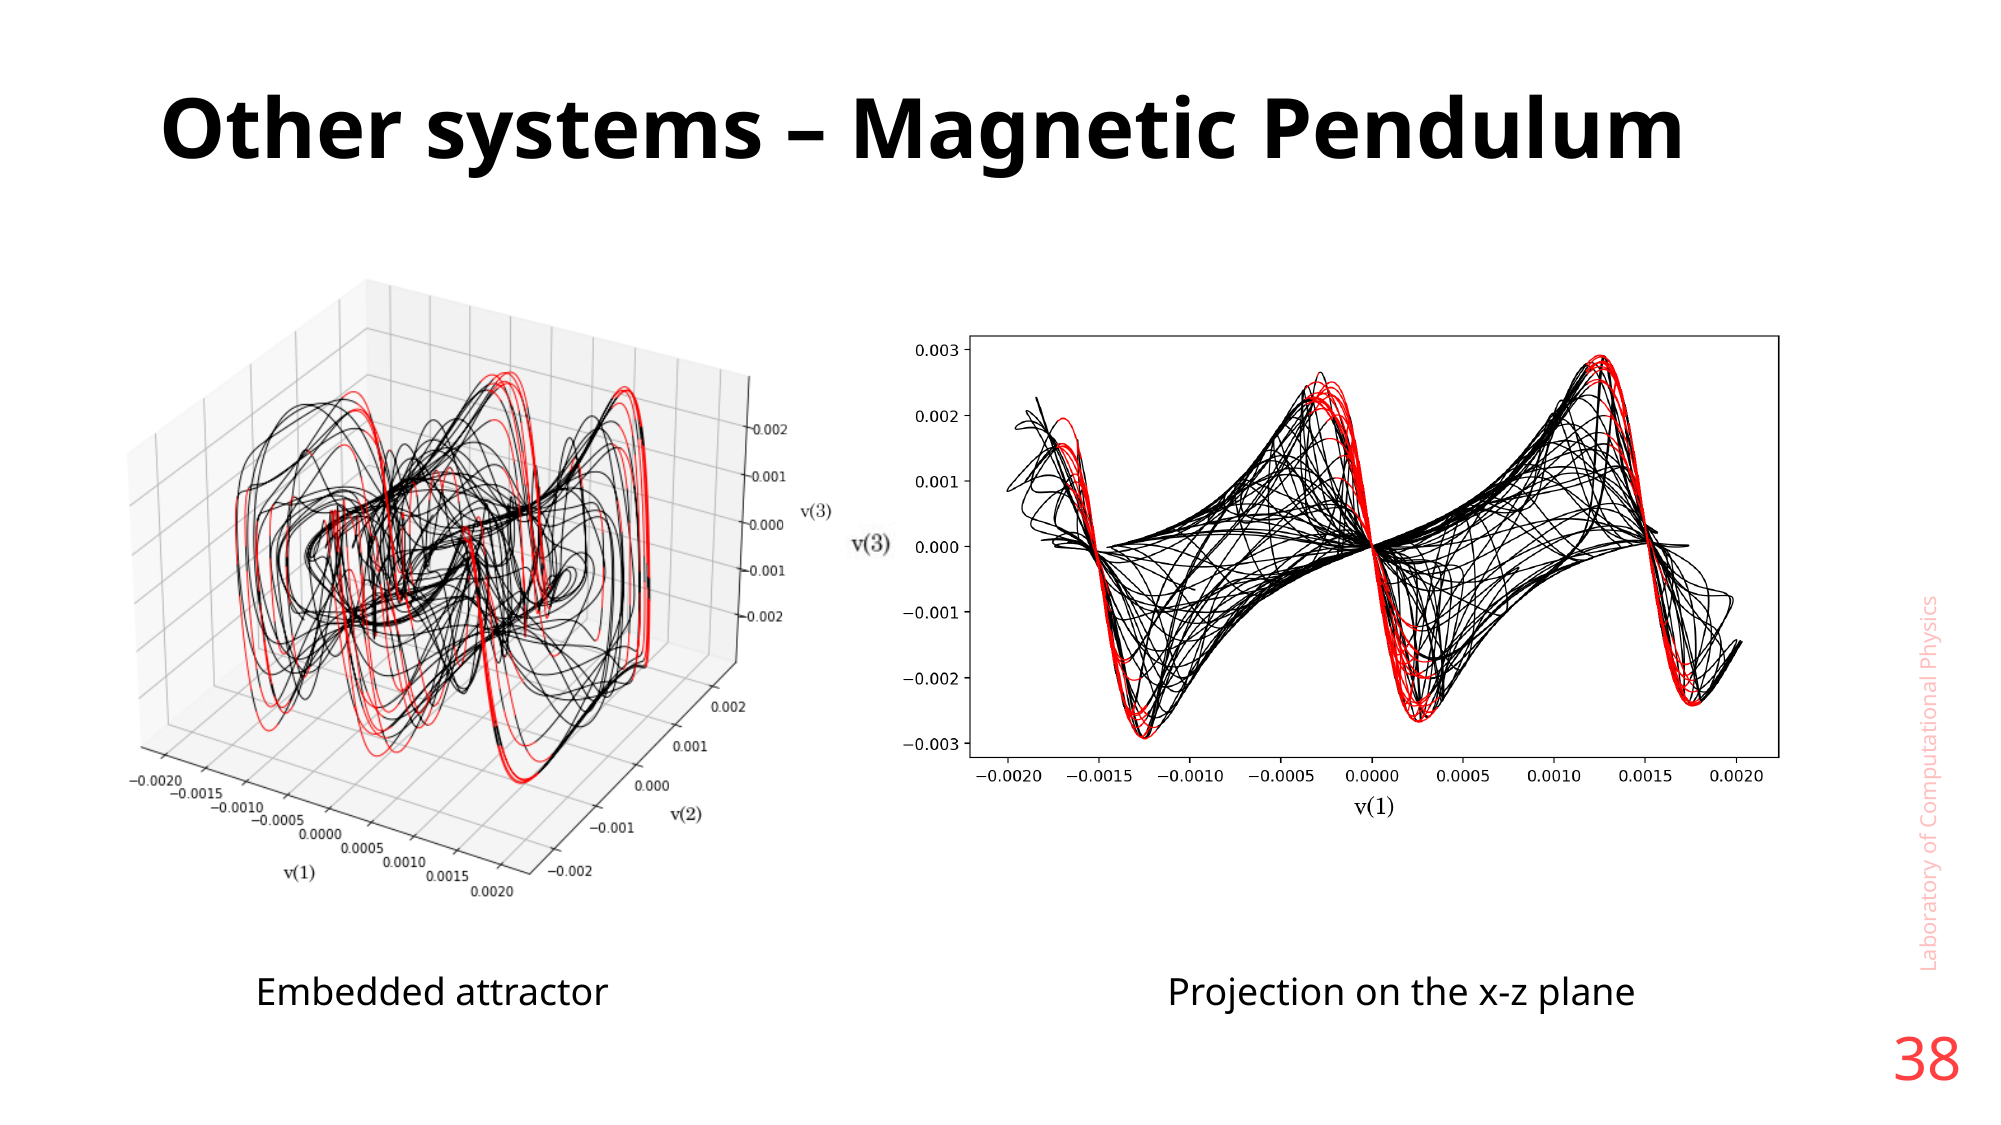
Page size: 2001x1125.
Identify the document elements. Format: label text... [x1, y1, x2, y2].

picture [80, 217, 842, 927]
footer Laboratory of Computational Physics [1897, 400, 1958, 988]
text_box Embedded attractor [240, 960, 658, 1022]
text_box Projection on the x-z plane [1152, 960, 1681, 1022]
title Other systems – Magnetic Pendulum [144, 36, 1735, 185]
slide_number 38 [1852, 1012, 2000, 1110]
picture [846, 326, 1787, 818]
